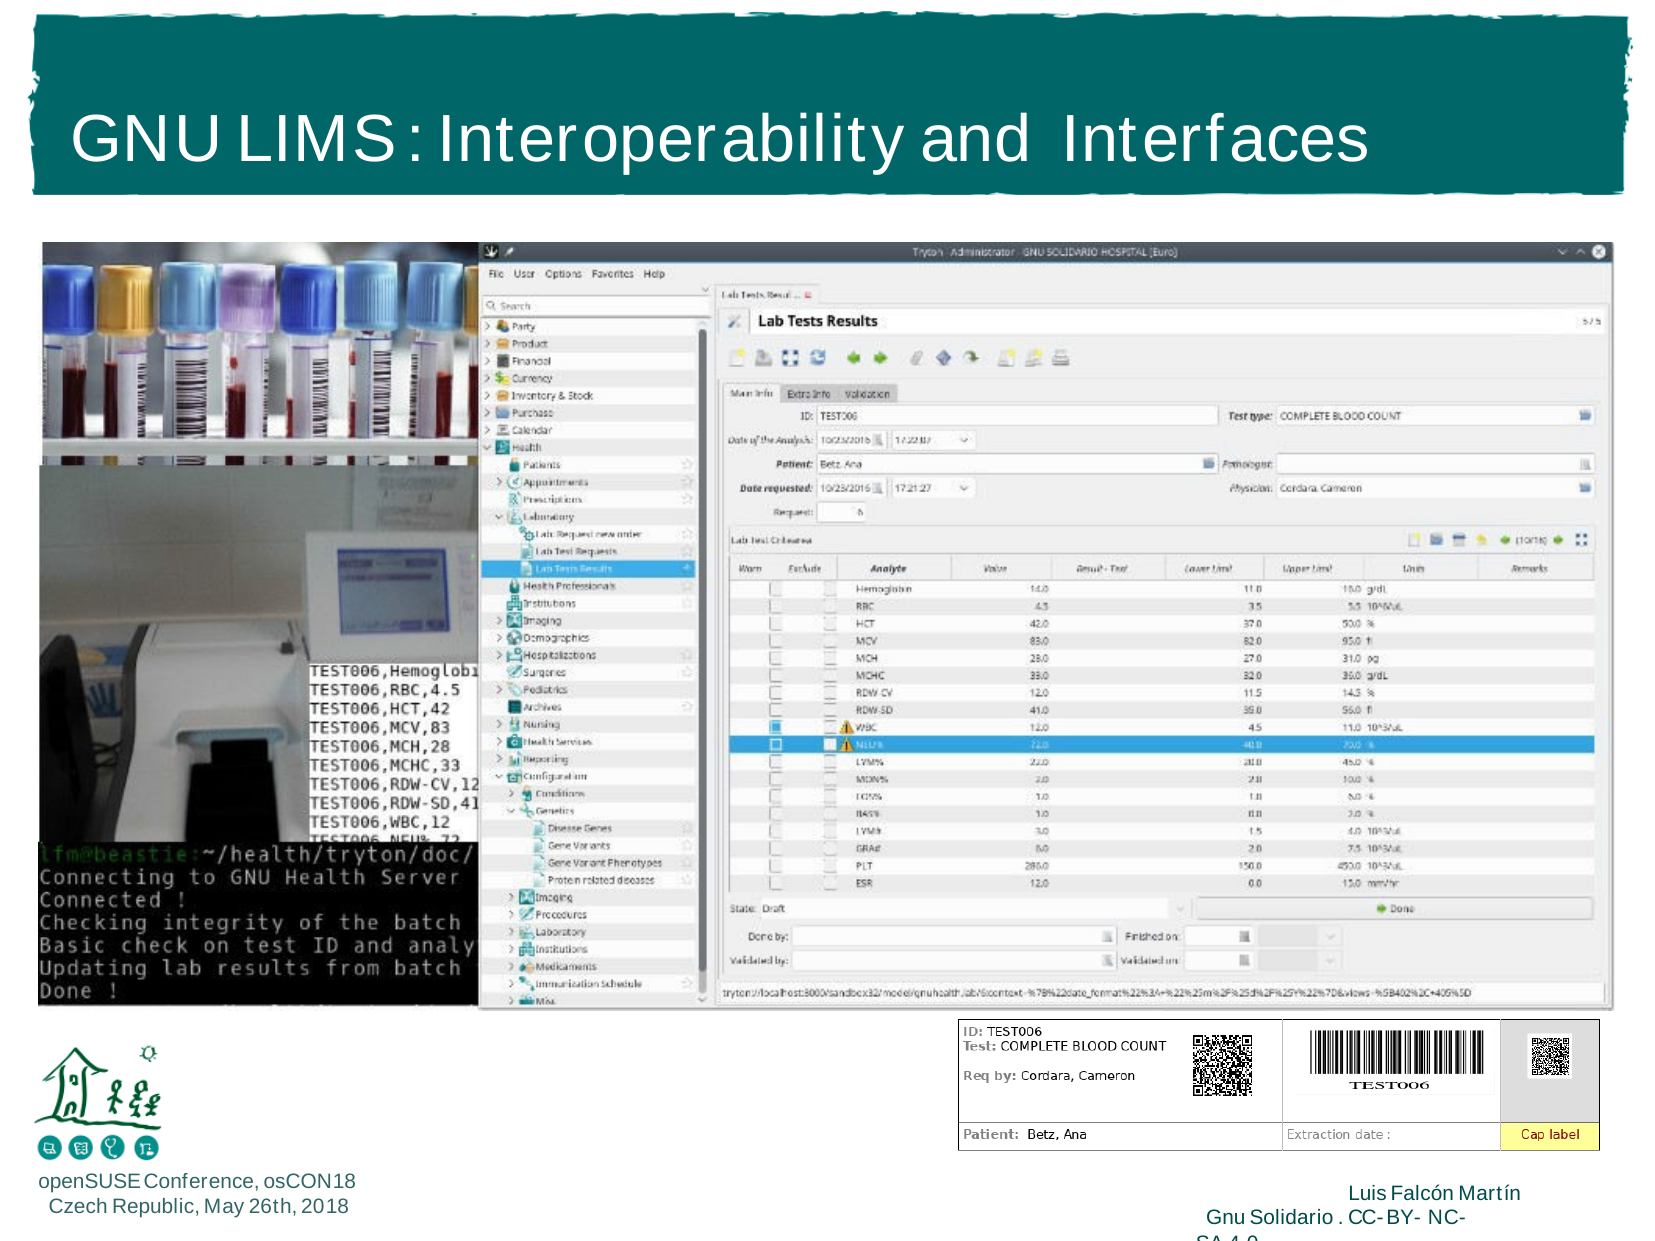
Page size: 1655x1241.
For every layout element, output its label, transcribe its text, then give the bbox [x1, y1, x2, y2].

text_box openSUSEConference,osCON18 CzechRepublic,May26th,2018 [36, 1167, 361, 1218]
title GNULIMS:InteroperabilityandInterfaces [48, 74, 1607, 179]
text_box [956, 1018, 1605, 1155]
text_box LuisFalcónMartín GnuSolidario.CC-BY-NC-SA4.0 [1193, 1179, 1531, 1230]
text_box [38, 242, 1614, 1011]
